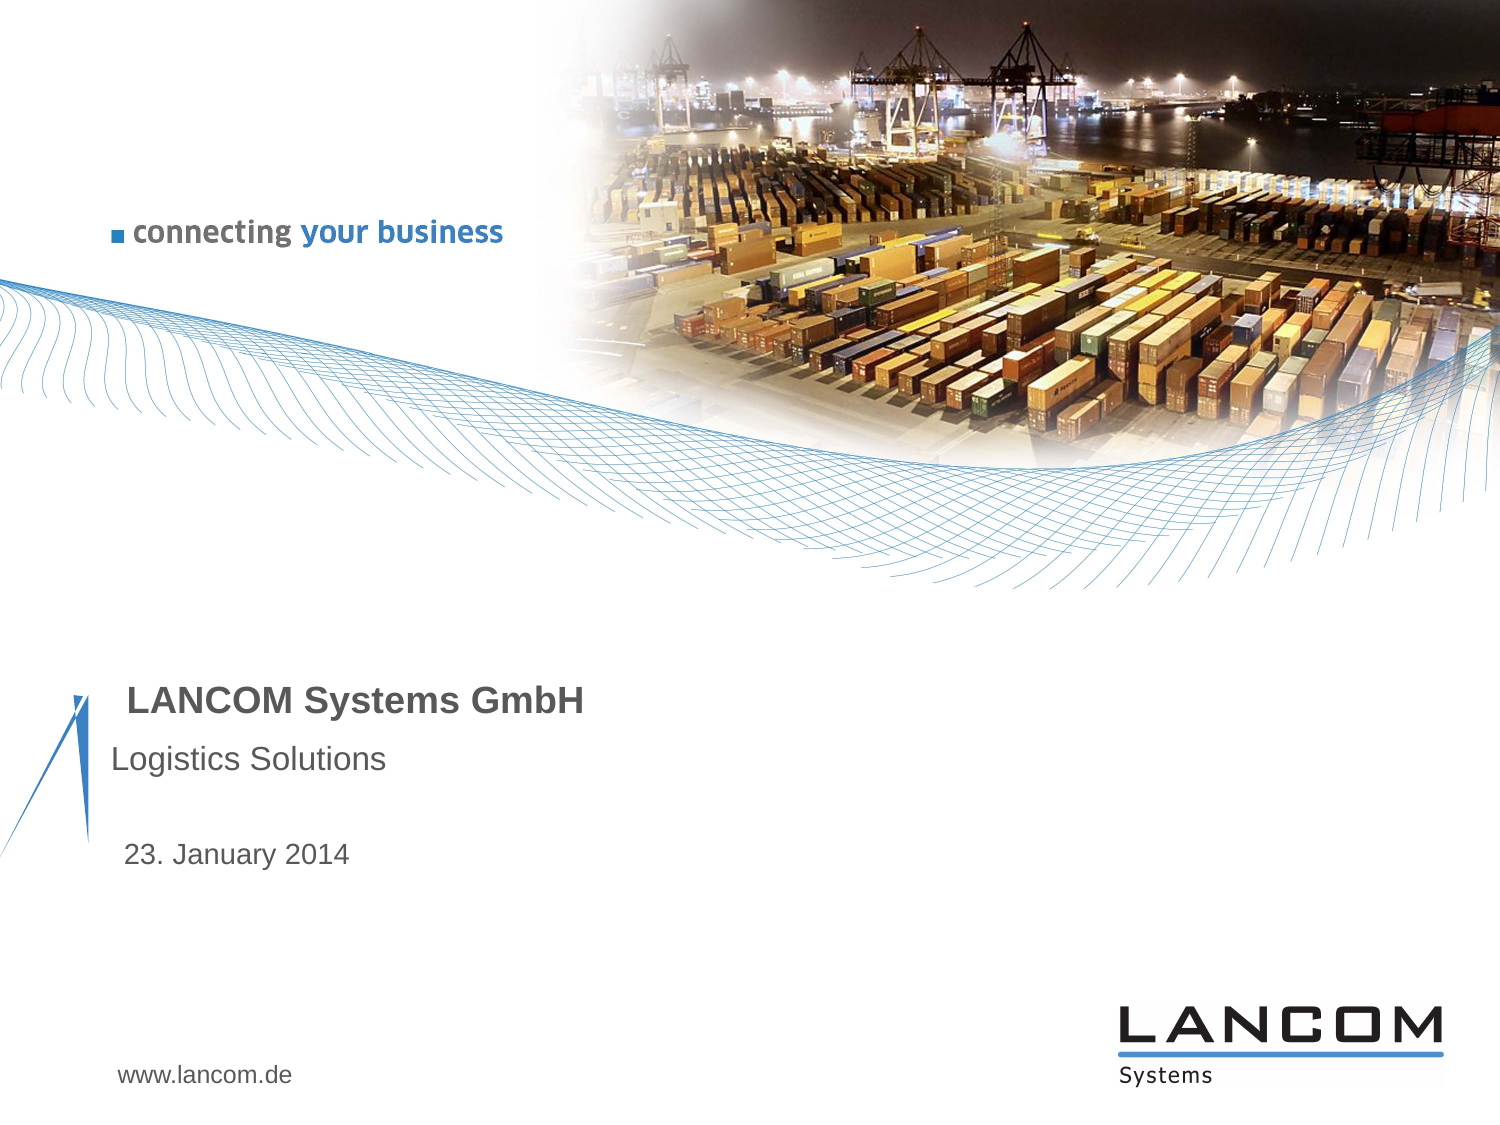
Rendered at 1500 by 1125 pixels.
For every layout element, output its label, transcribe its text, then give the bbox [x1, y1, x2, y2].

picture [1117, 1006, 1444, 1088]
list 23. January 2014 [109, 827, 1144, 883]
list LANCOM Systems GmbH [111, 667, 1223, 729]
picture [0, 0, 1500, 708]
subtitle Logistics Solutions [95, 729, 1146, 857]
